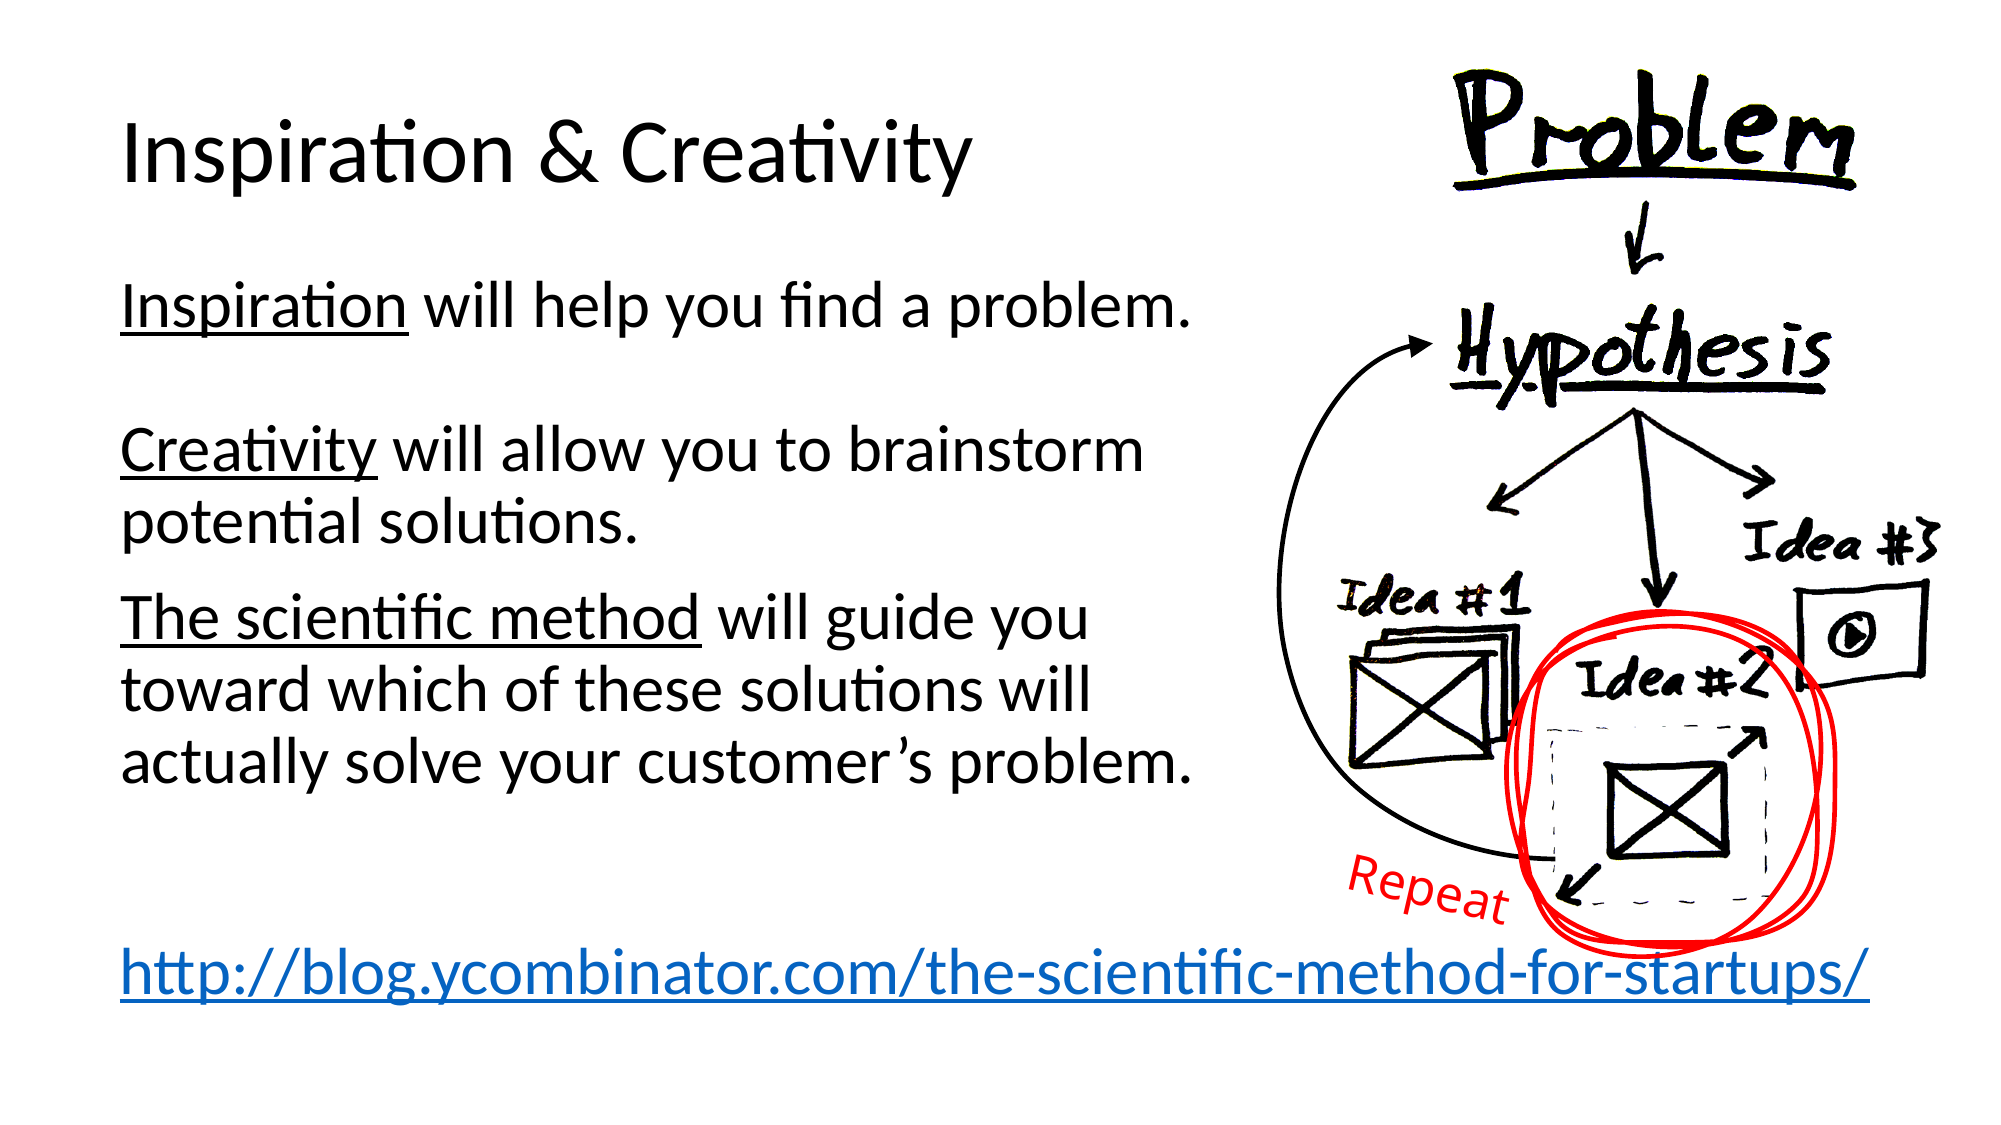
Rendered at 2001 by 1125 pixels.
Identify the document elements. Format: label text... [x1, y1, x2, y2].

picture [1739, 816, 1815, 932]
picture [1525, 629, 1814, 932]
picture [1772, 694, 1832, 927]
list http://blog.ycombinator.com/the-scientific-method-for-startups/ [99, 917, 2000, 1119]
title Inspiration & Creativity [99, 45, 1308, 223]
picture [1509, 726, 1519, 832]
list Inspiration will help you find a problem. Creativity will allow you to brainstorm potential solutions. The scientific method will guide you toward which of these solutions will actually solve your customer’s problem. [99, 249, 1226, 804]
picture [1308, 729, 1458, 932]
text_box Repeat [1531, 864, 1686, 940]
picture [1550, 616, 1818, 765]
text_box Repeat [1325, 821, 1673, 984]
text_box Repeat [1545, 910, 1675, 954]
picture [1519, 685, 1536, 803]
picture [1308, 19, 1955, 932]
